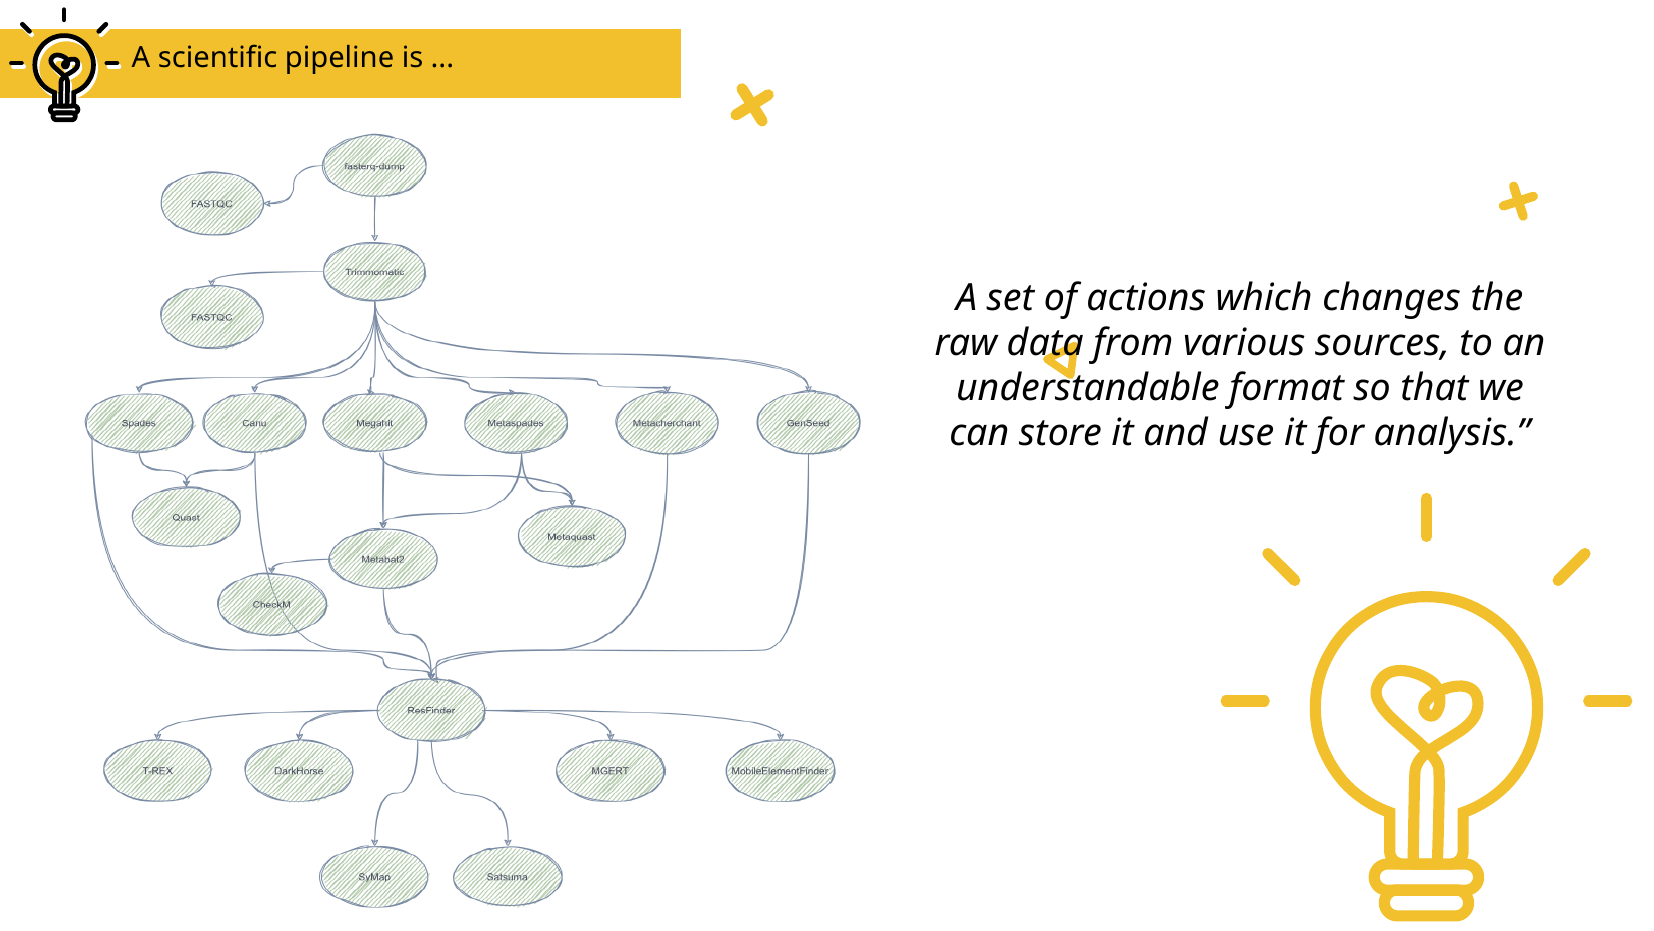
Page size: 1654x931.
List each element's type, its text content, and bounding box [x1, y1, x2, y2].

title A scientific pipeline is ... [131, 16, 578, 97]
text_box A set of actions which changes the raw data from various sources, to an understandable format so that we can store it and use it for analysis.” [915, 265, 1565, 502]
picture [59, 130, 886, 916]
